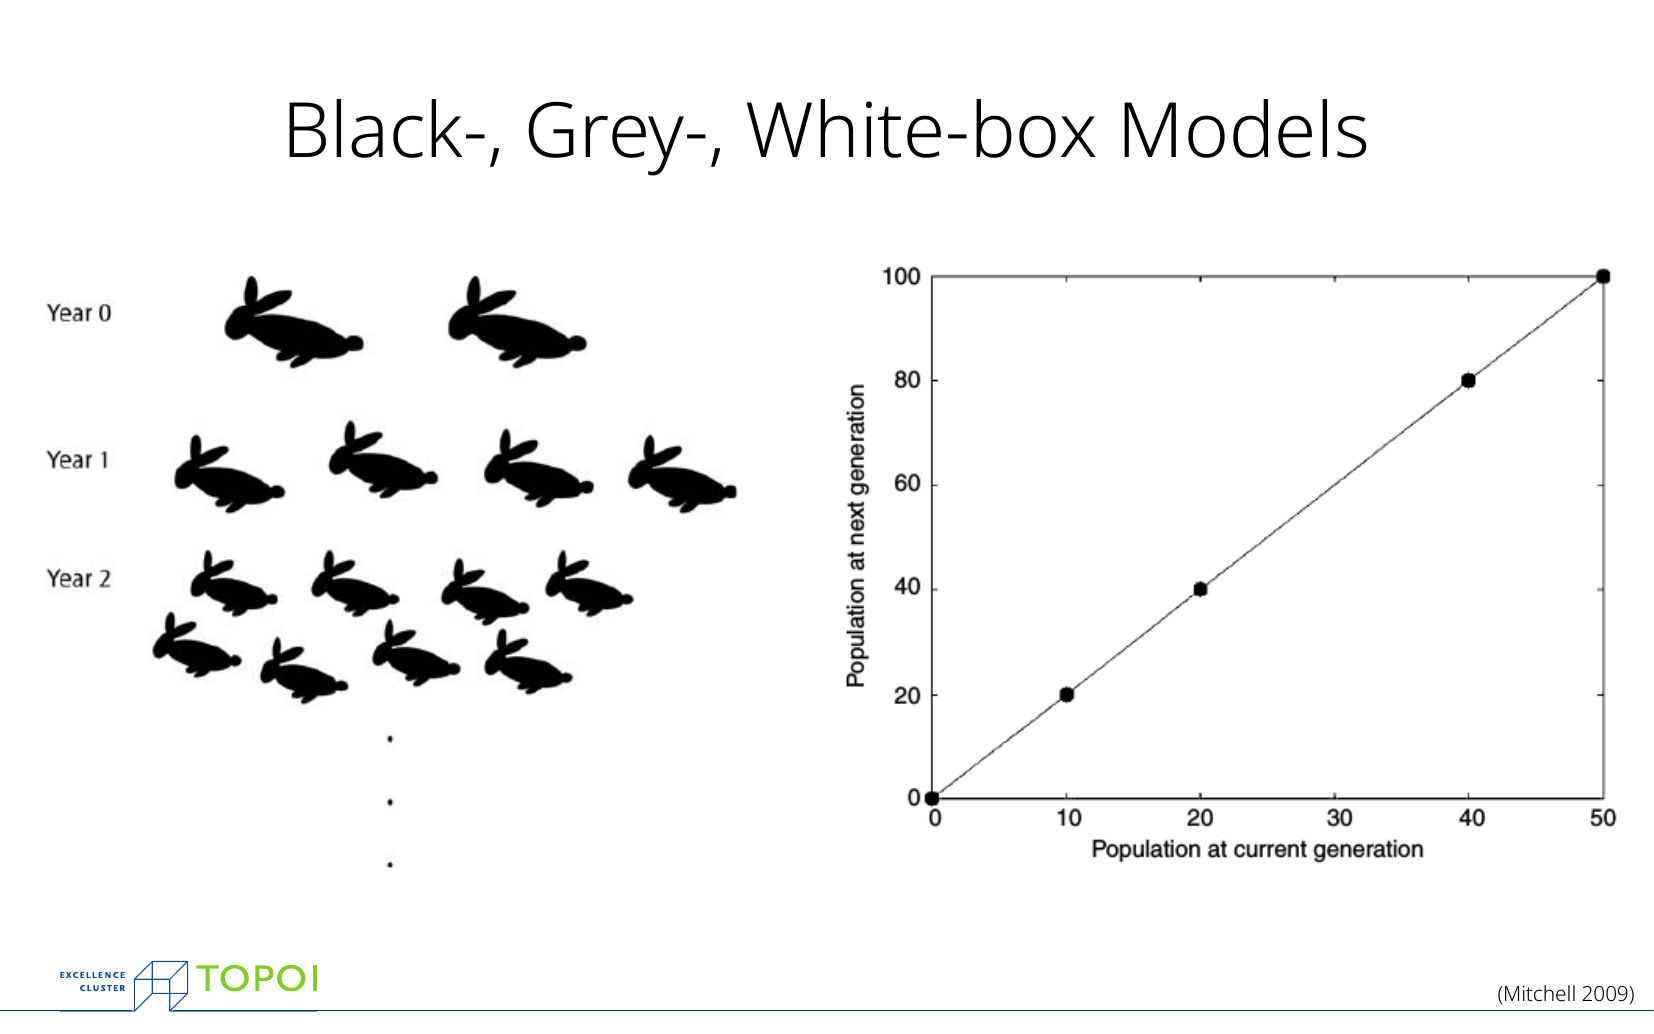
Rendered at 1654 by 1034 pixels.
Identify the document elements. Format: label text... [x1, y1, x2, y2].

picture [9, 256, 744, 885]
picture [825, 247, 1640, 873]
text_box (Mitchell 2009) [1482, 971, 1654, 1016]
title Black-, Grey-, White-box Models [82, 41, 1571, 214]
